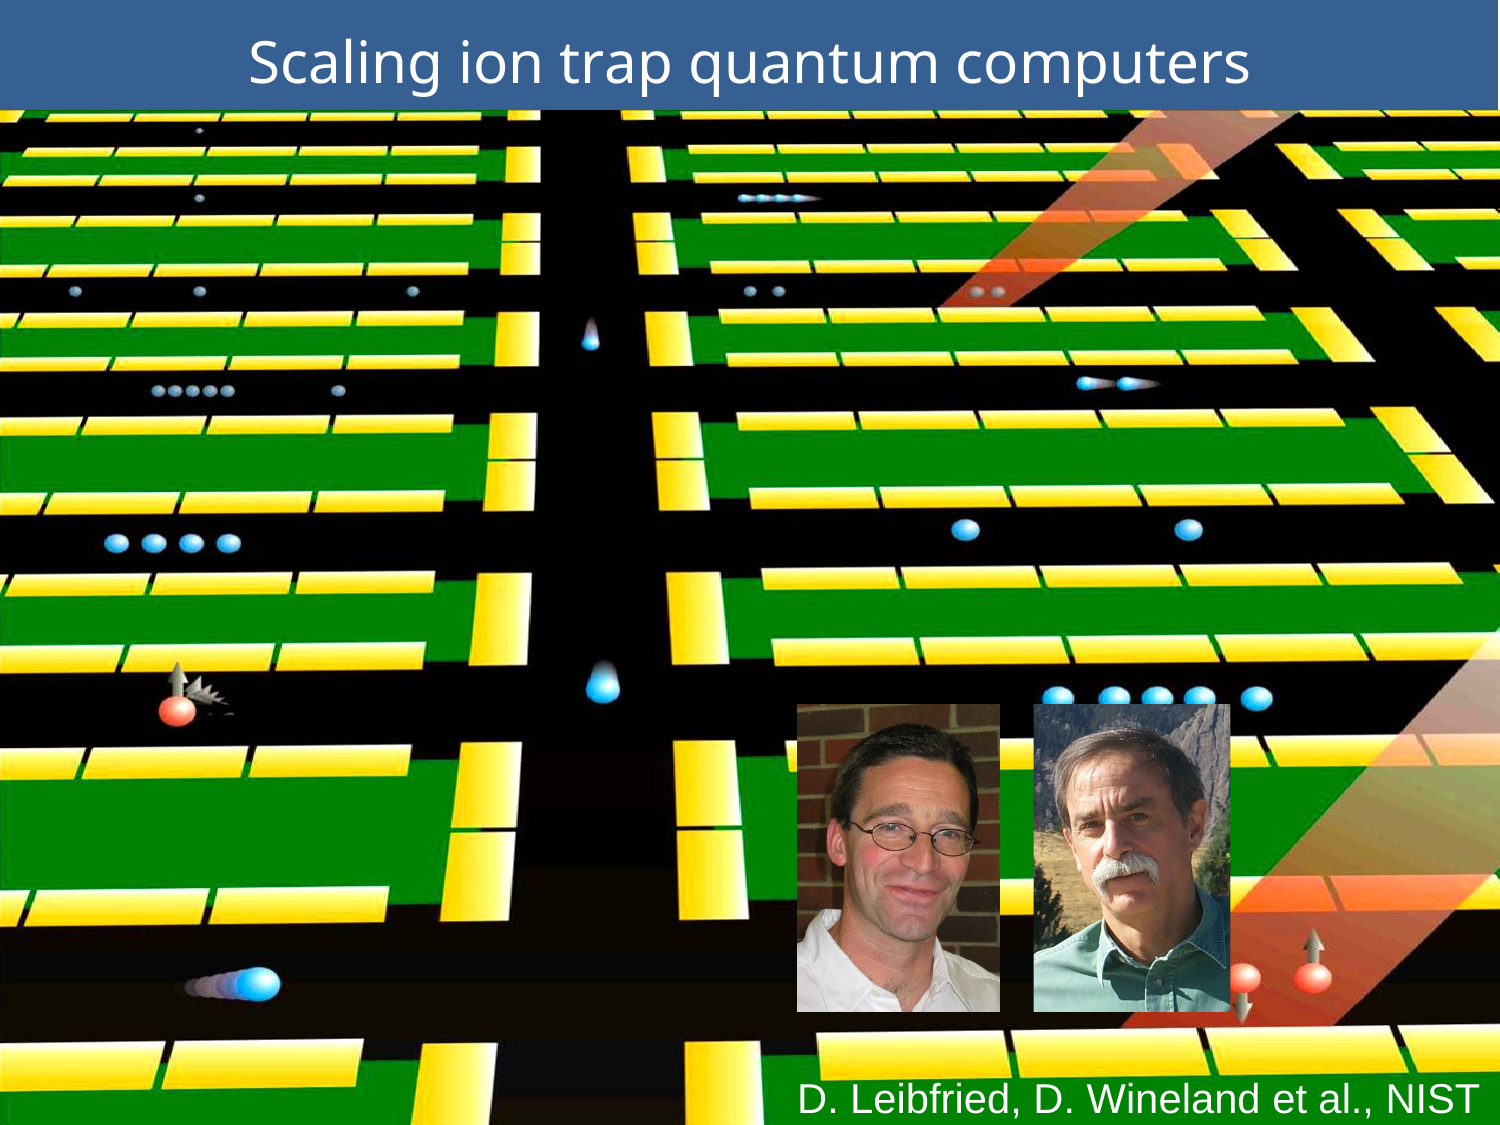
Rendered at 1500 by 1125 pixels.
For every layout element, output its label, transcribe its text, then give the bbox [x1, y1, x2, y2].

picture [0, 110, 1500, 1125]
text_box Scaling ion trap quantum computers [45, 17, 1454, 103]
text_box D. Leibfried, D. Wineland et al., NIST [782, 1064, 1500, 1125]
